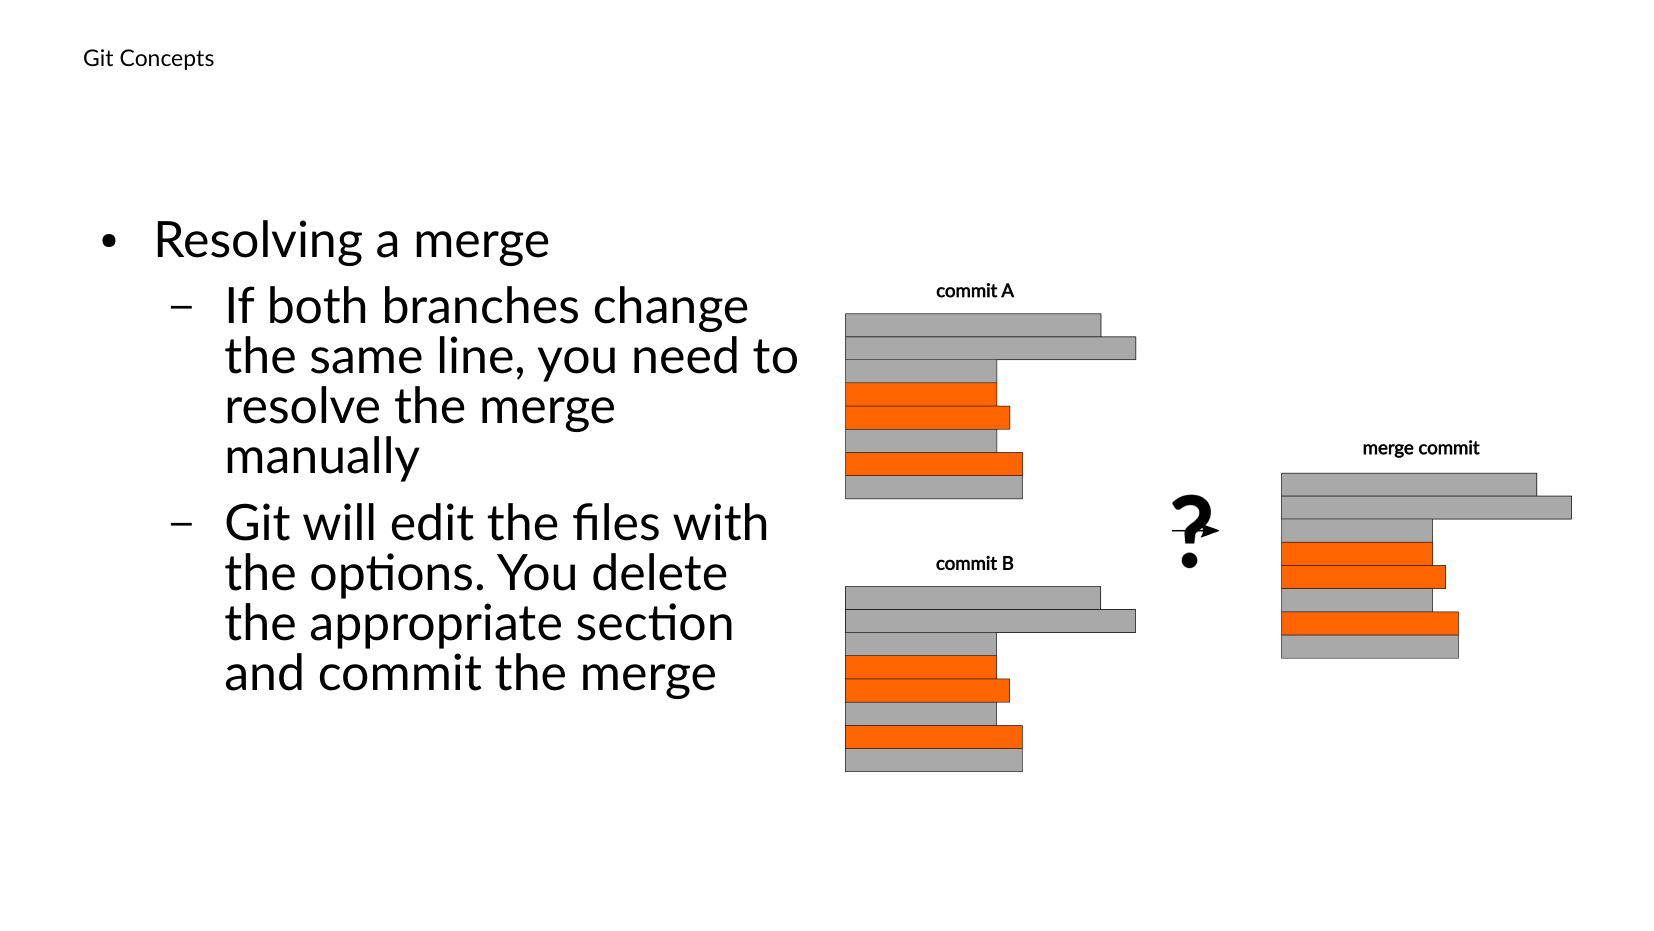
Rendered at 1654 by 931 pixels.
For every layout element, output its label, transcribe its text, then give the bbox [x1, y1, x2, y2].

list Resolving a merge If both branches change the same line, you need to resolve the merge manually Git will edit the files with the options. You delete the appropriate section and commit the merge [82, 217, 809, 839]
title Git Concepts [83, 0, 1571, 119]
picture [845, 216, 1572, 839]
